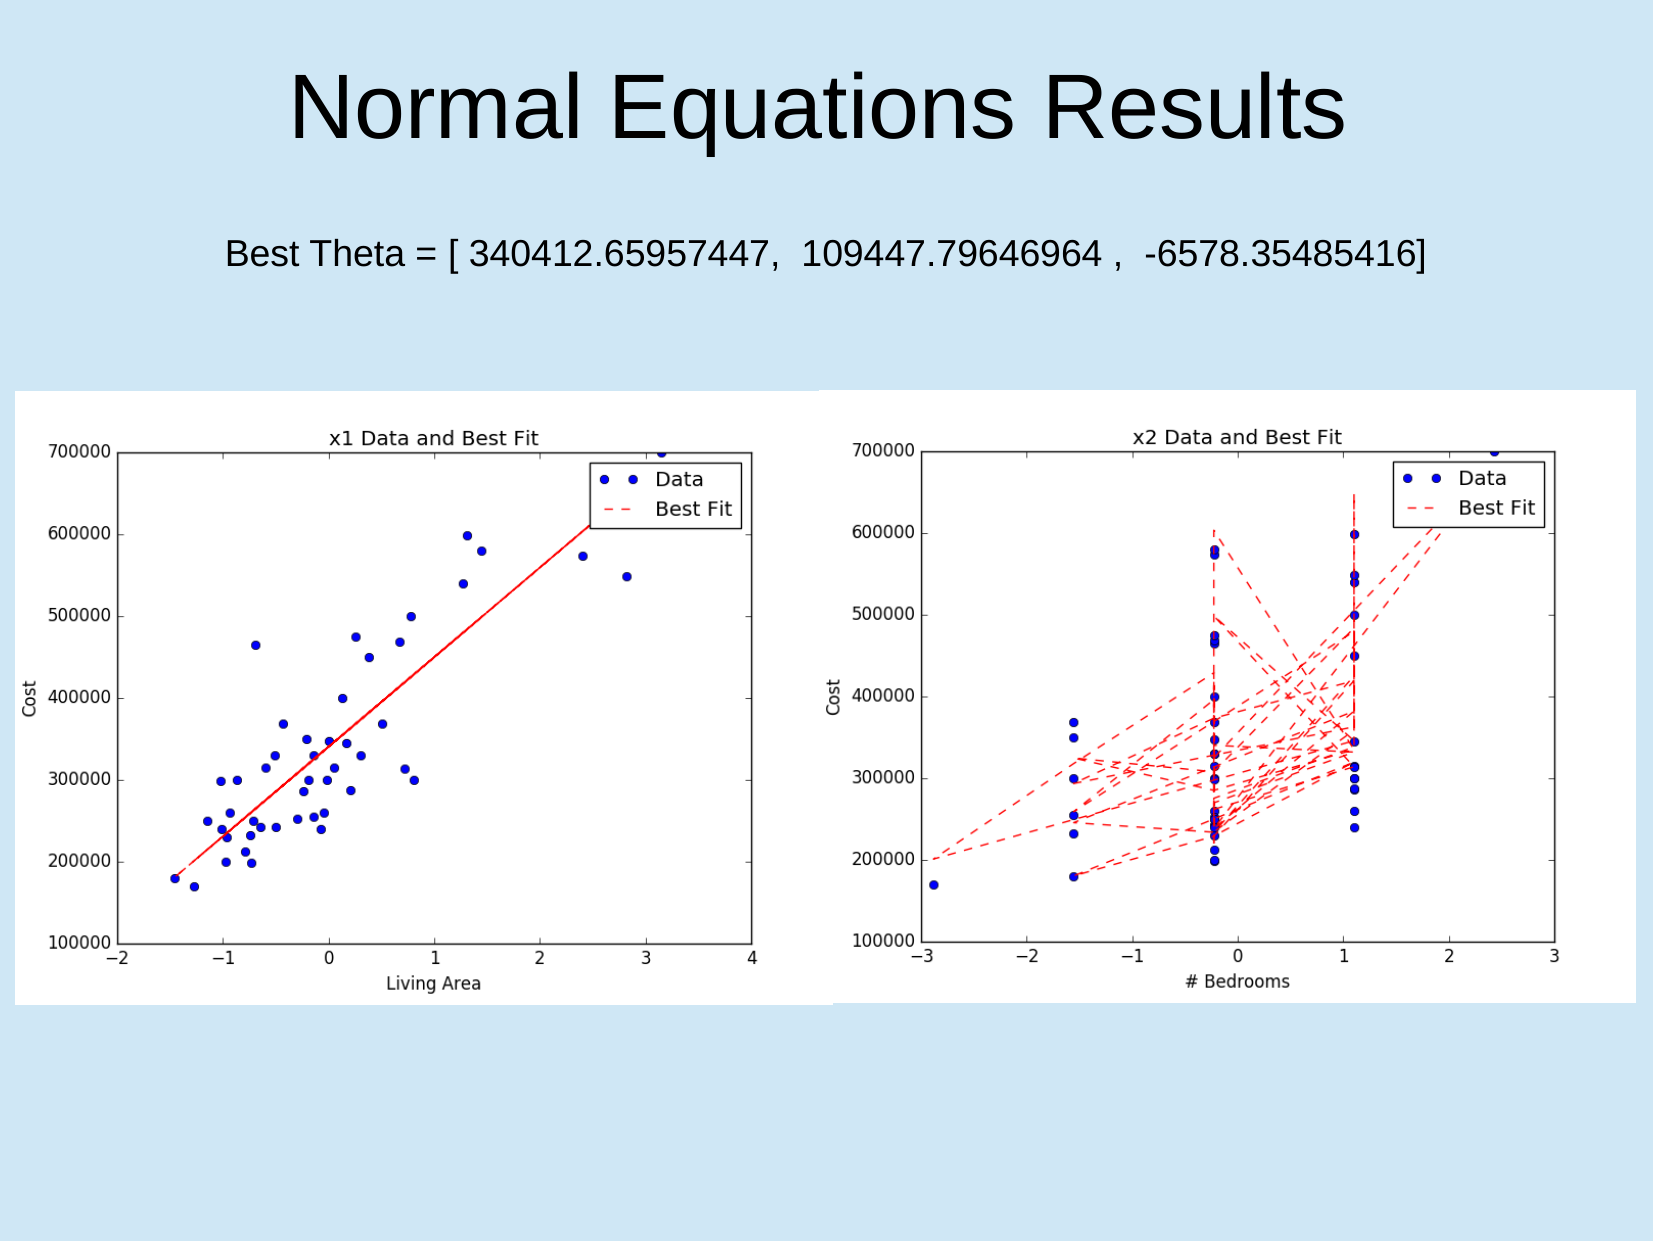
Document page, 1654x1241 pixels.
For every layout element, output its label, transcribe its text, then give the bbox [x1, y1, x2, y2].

title Normal Equations Results [75, 17, 1563, 196]
picture [15, 390, 1636, 1006]
text_box Best Theta = [ 340412.65957447, 109447.79646964 , -6578.35485416] [210, 225, 1516, 324]
